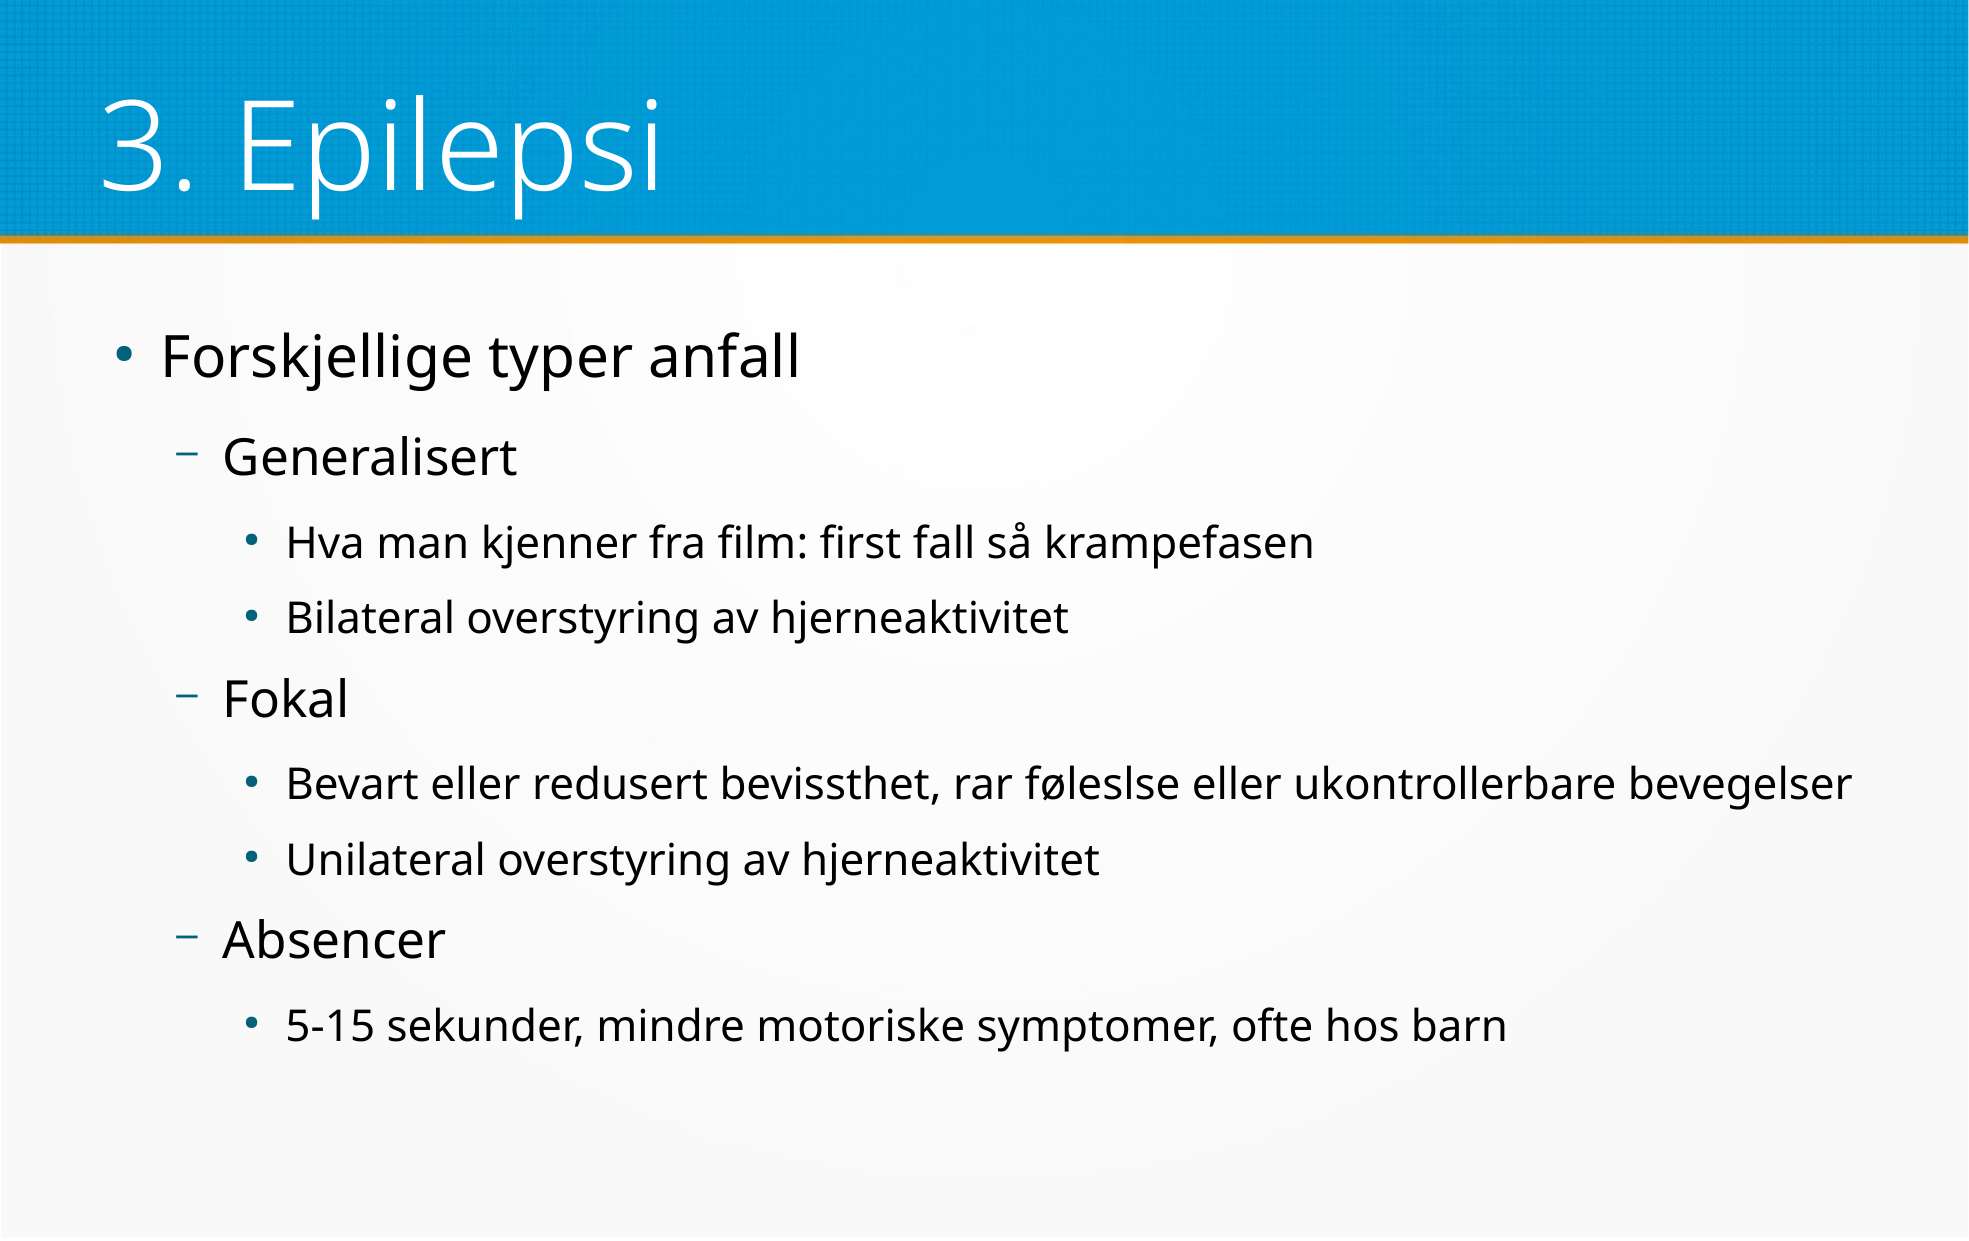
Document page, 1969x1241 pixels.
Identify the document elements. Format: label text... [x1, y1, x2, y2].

title 3. Epilepsi [98, 19, 1870, 227]
list Forskjellige typer anfall Generalisert Hva man kjenner fra film: first fall så krampefasen Bilateral overstyring av hjerneaktivitet Fokal Bevart eller redusert bevissthet, rar føleslse eller ukontrollerbare bevegelser Unilateral overstyring av hjerneaktivitet Absencer 5-15 sekunder, mindre motoriske symptomer, ofte hos barn [98, 315, 1861, 1081]
picture [0, 233, 1969, 1241]
